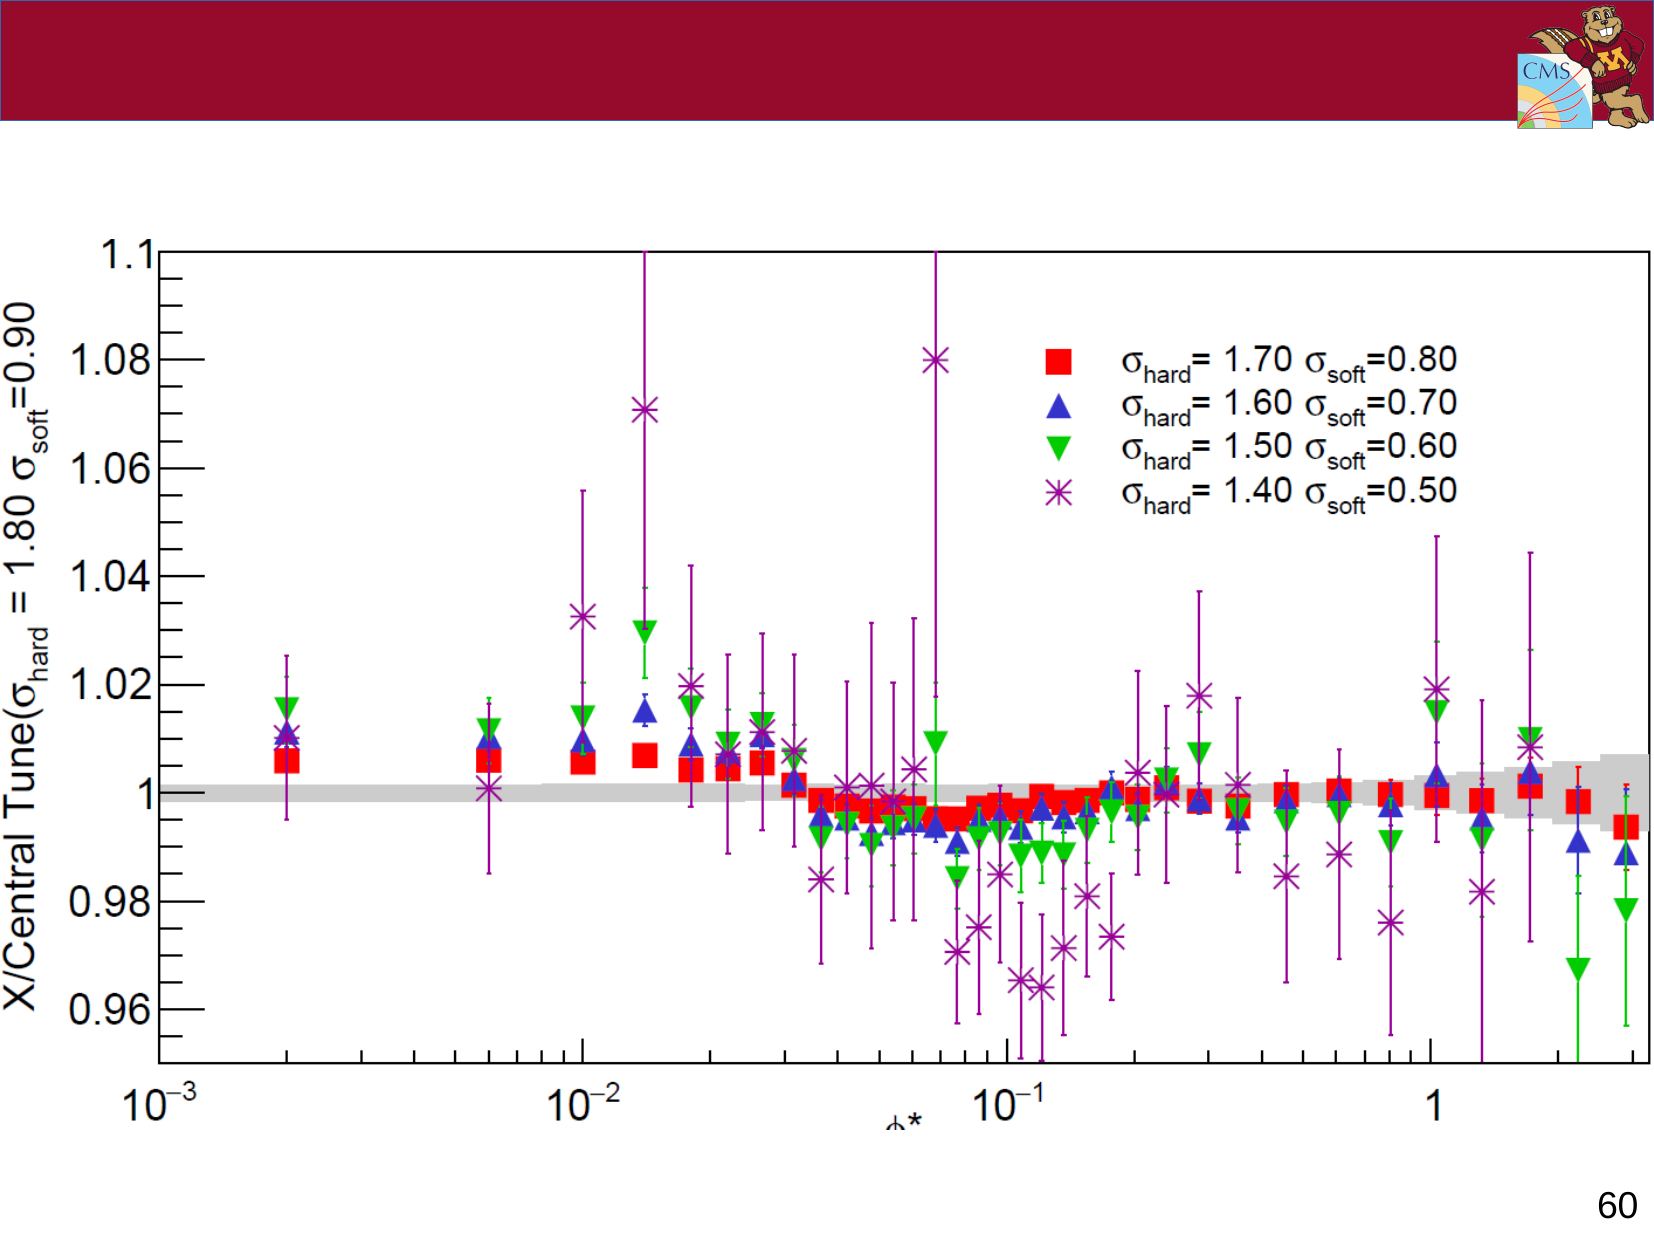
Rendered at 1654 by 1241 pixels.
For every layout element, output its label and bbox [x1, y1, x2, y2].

picture [0, 239, 1654, 1130]
picture [1515, 0, 1652, 135]
